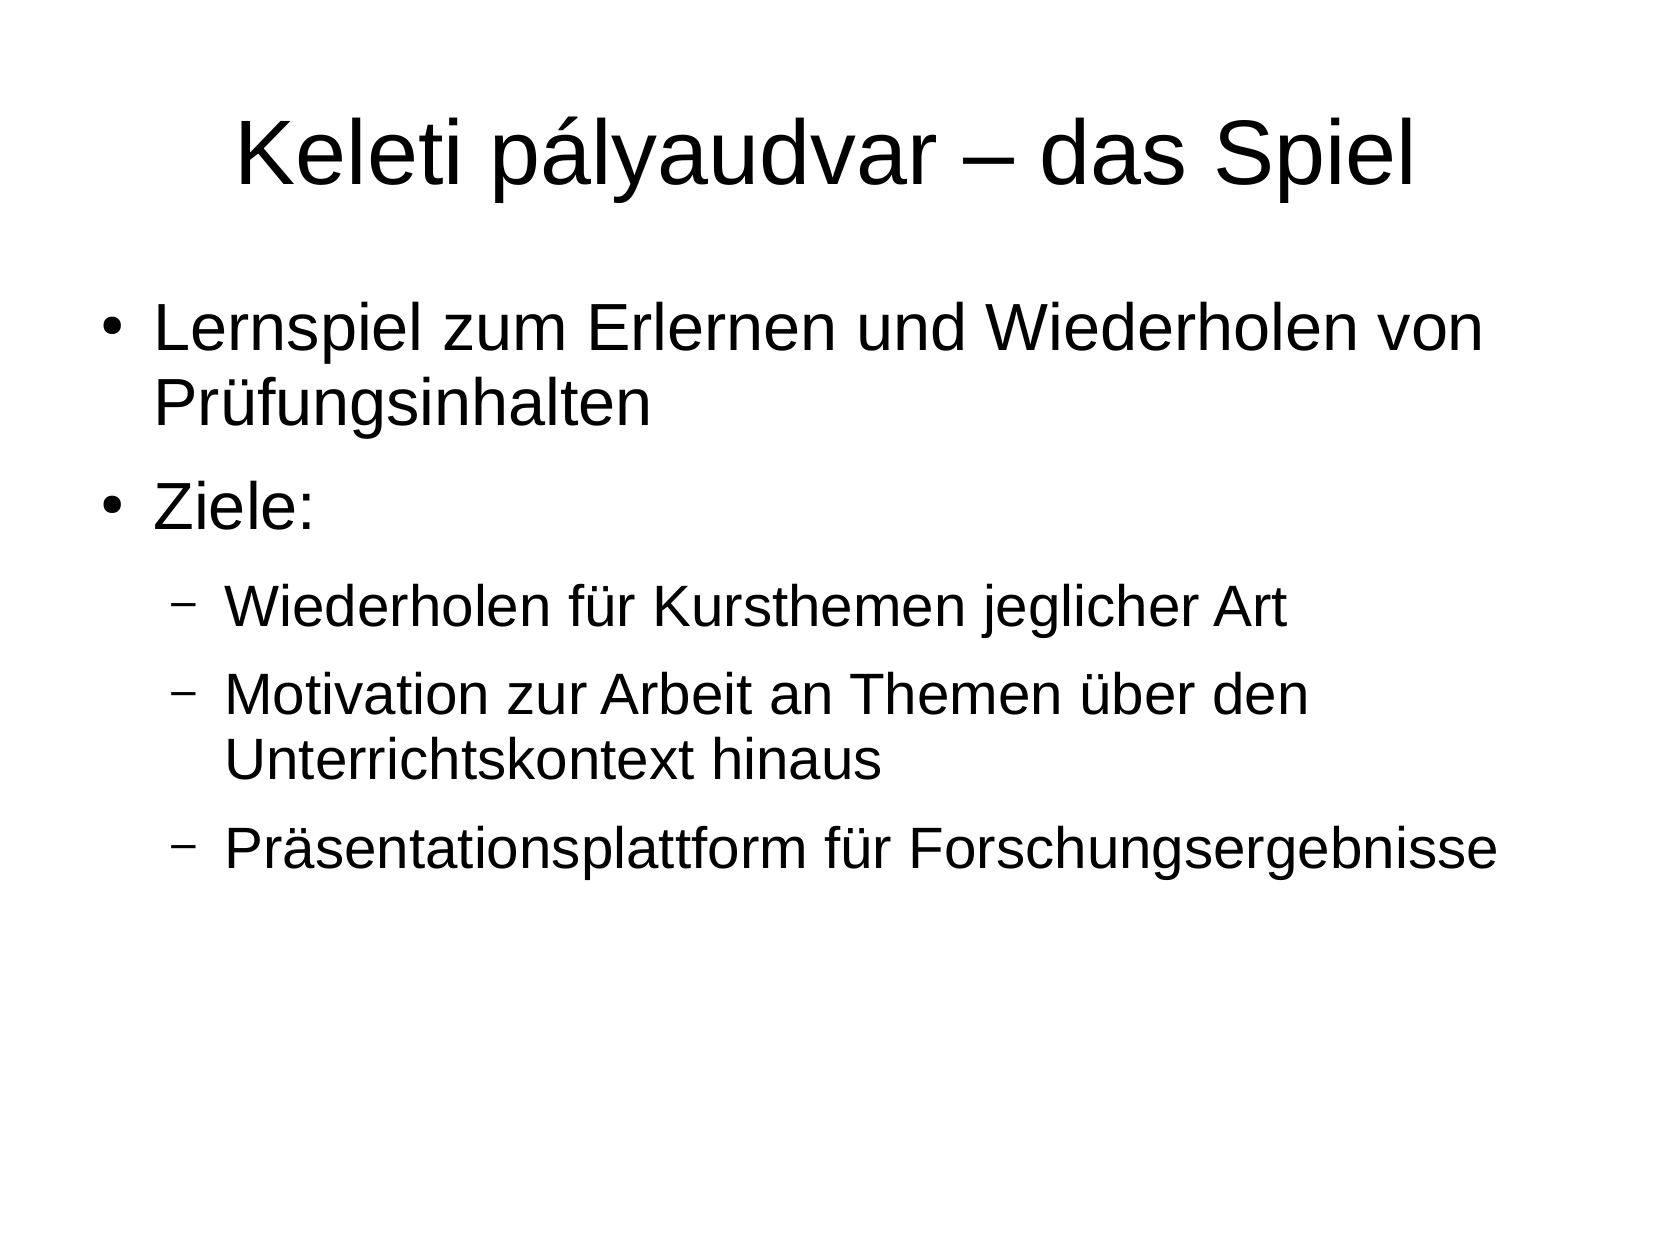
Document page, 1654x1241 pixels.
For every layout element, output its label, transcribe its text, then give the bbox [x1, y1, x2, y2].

title Keleti pályaudvar – das Spiel [82, 49, 1571, 257]
list Lernspiel zum Erlernen und Wiederholen von Prüfungsinhalten Ziele: Wiederholen für Kursthemen jeglicher Art Motivation zur Arbeit an Themen über den Unterrichtskontext hinaus Präsentationsplattform für Forschungsergebnisse [82, 290, 1571, 1109]
